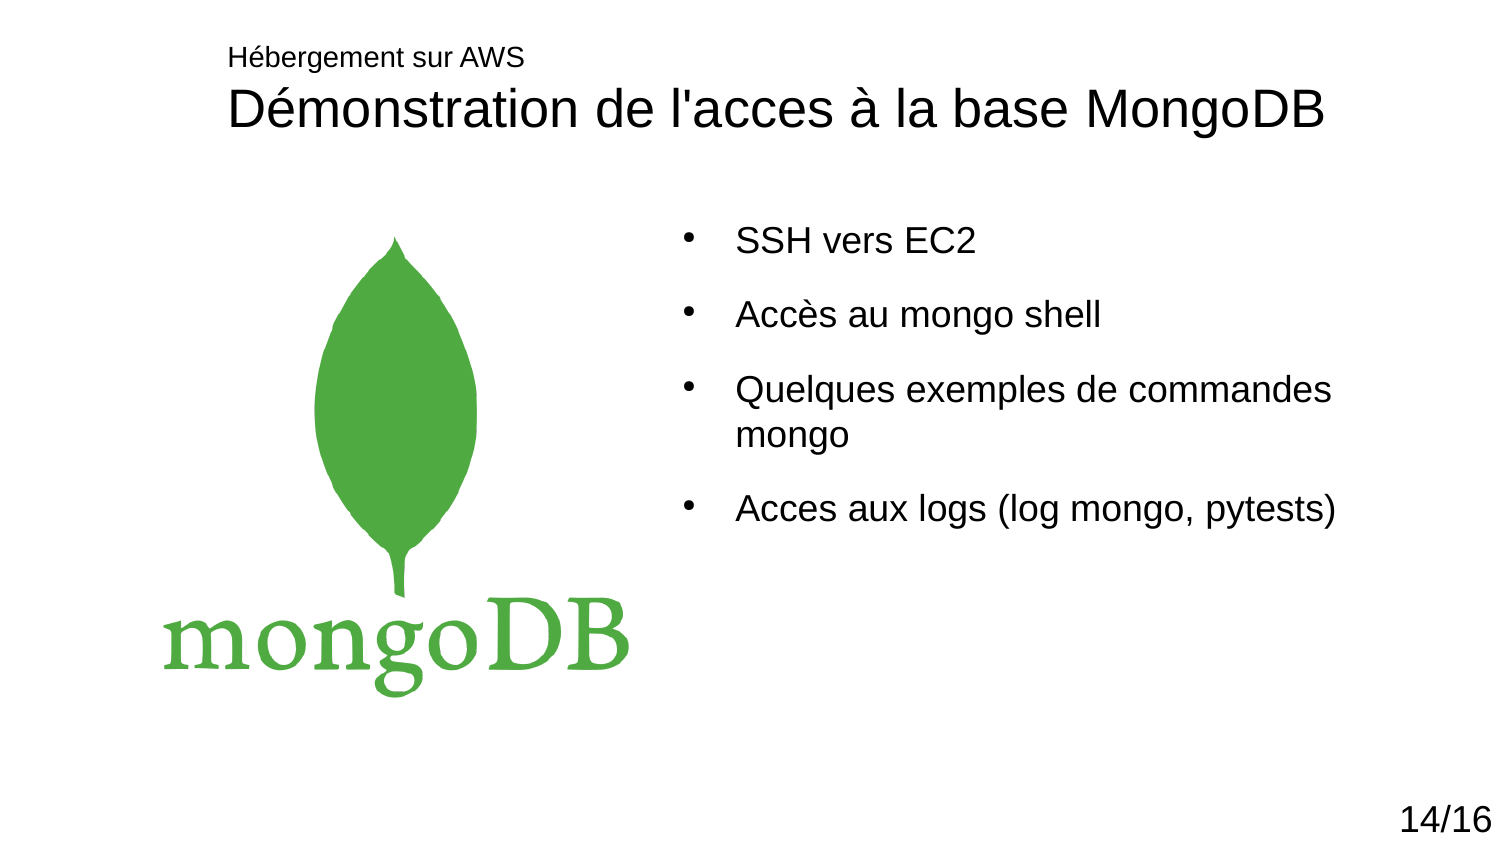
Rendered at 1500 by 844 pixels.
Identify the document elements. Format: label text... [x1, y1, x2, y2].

picture [153, 224, 638, 709]
list SSH vers EC2 Accès au mongo shell Quelques exemples de commandes mongo Acces aux logs (log mongo, pytests) [649, 200, 1380, 735]
text_box 14/16 [1384, 791, 1500, 844]
title Hébergement sur AWS Démonstration de l'acces à la base MongoDB [212, 23, 1368, 174]
